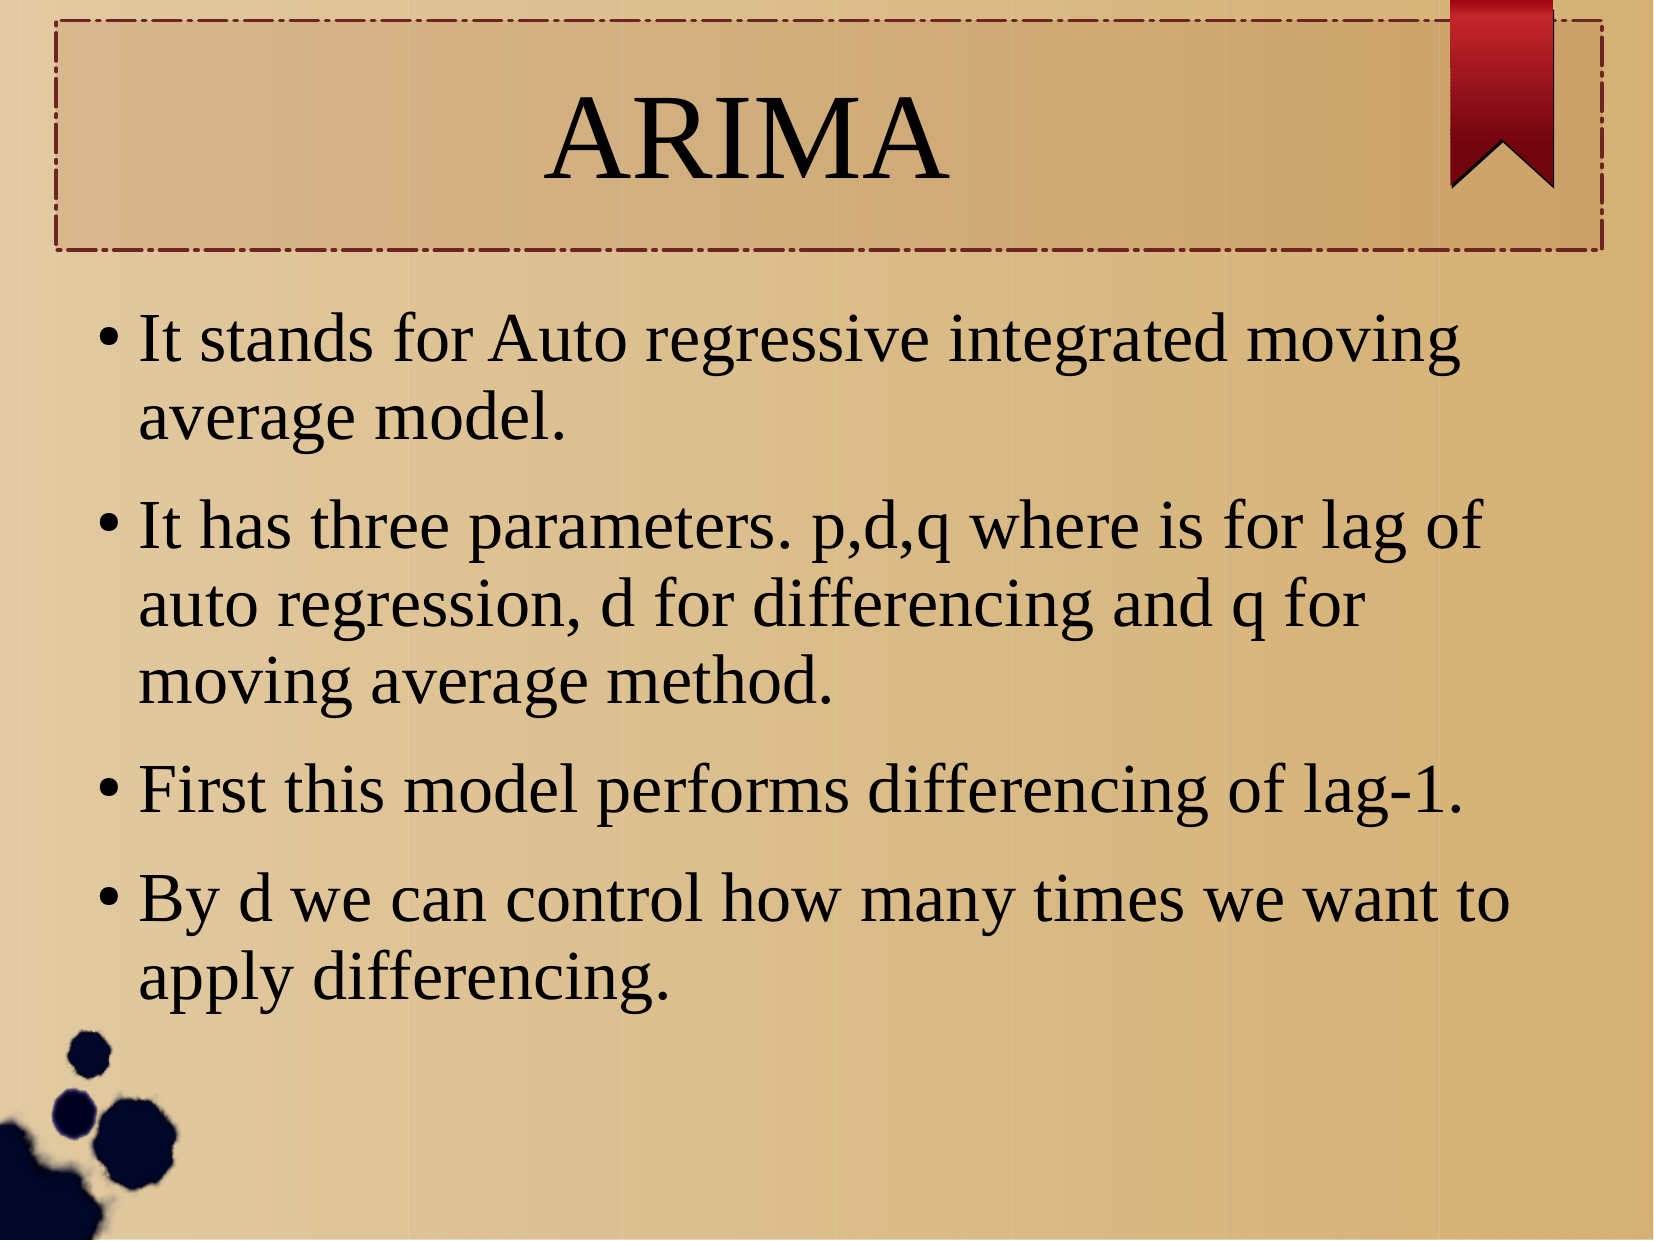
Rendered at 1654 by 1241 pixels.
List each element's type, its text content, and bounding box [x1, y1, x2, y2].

list It stands for Auto regressive integrated moving average model. It has three parameters. p,d,q where is for lag of auto regression, d for differencing and q for moving average method. First this model performs differencing of lag-1. By d we can control how many times we want to apply differencing. [82, 299, 1571, 1019]
title ARIMA [82, 47, 1412, 229]
